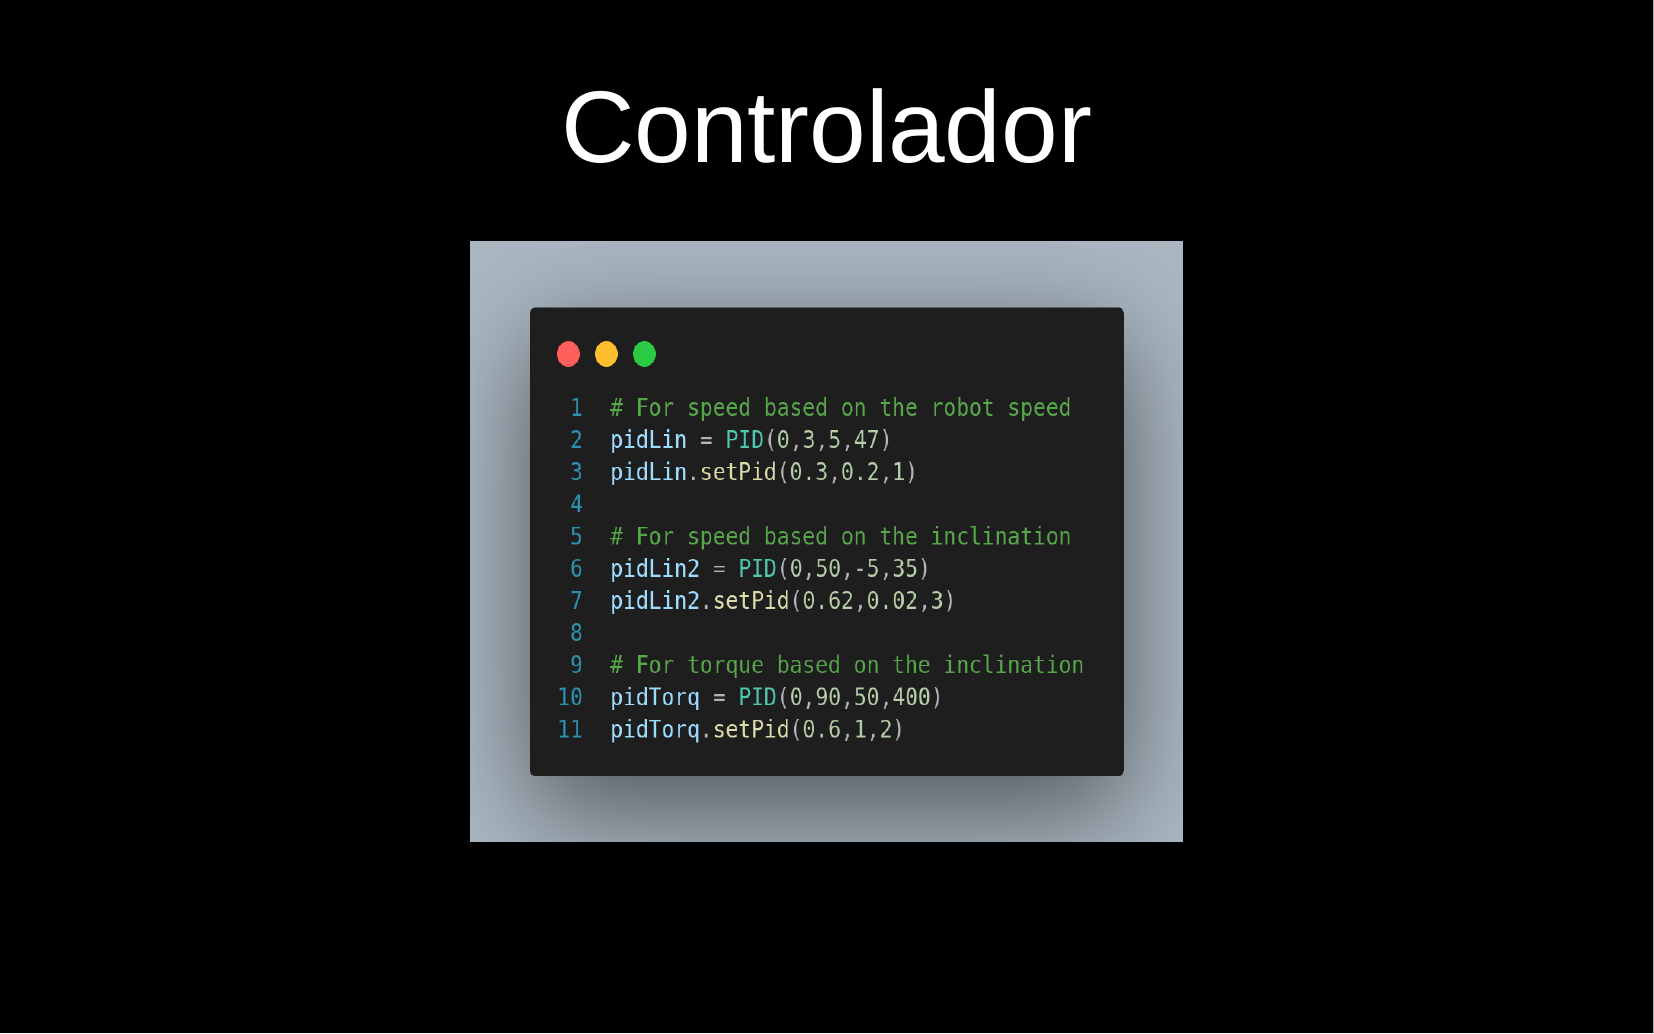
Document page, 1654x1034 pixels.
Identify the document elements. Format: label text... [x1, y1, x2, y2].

title Controlador [82, 41, 1571, 214]
picture [470, 241, 1183, 842]
